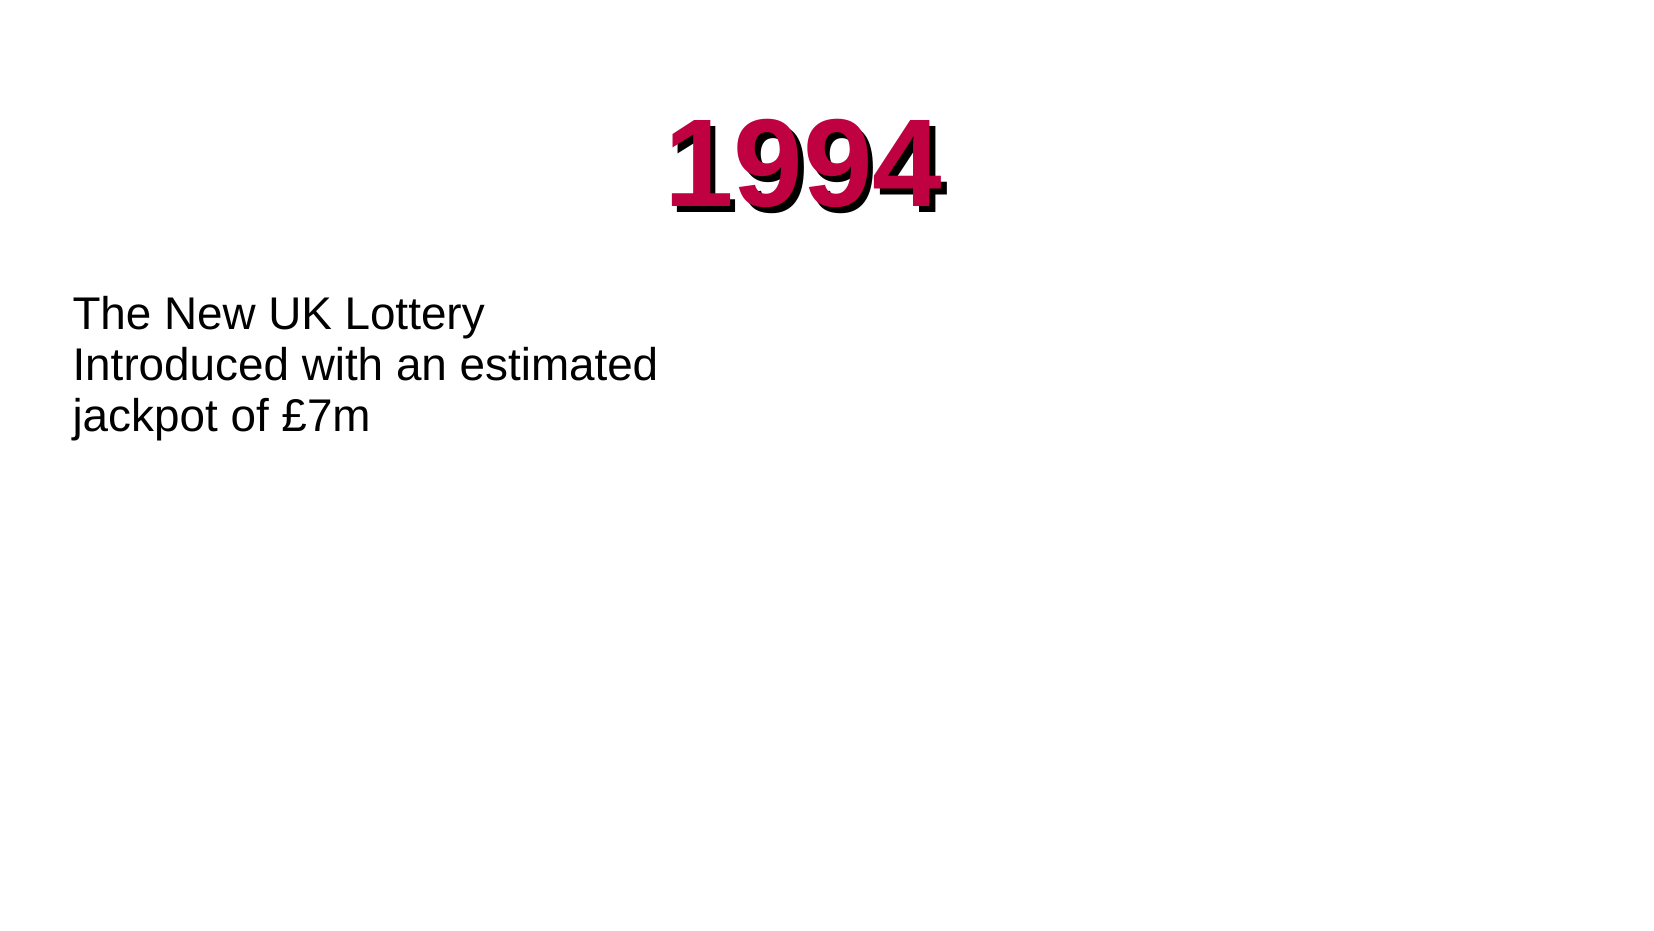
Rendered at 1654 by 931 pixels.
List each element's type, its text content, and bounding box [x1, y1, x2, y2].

text_box The New UK Lottery Introduced with an estimated jackpot of £7m [57, 280, 686, 449]
text_box 1994 [649, 86, 993, 272]
